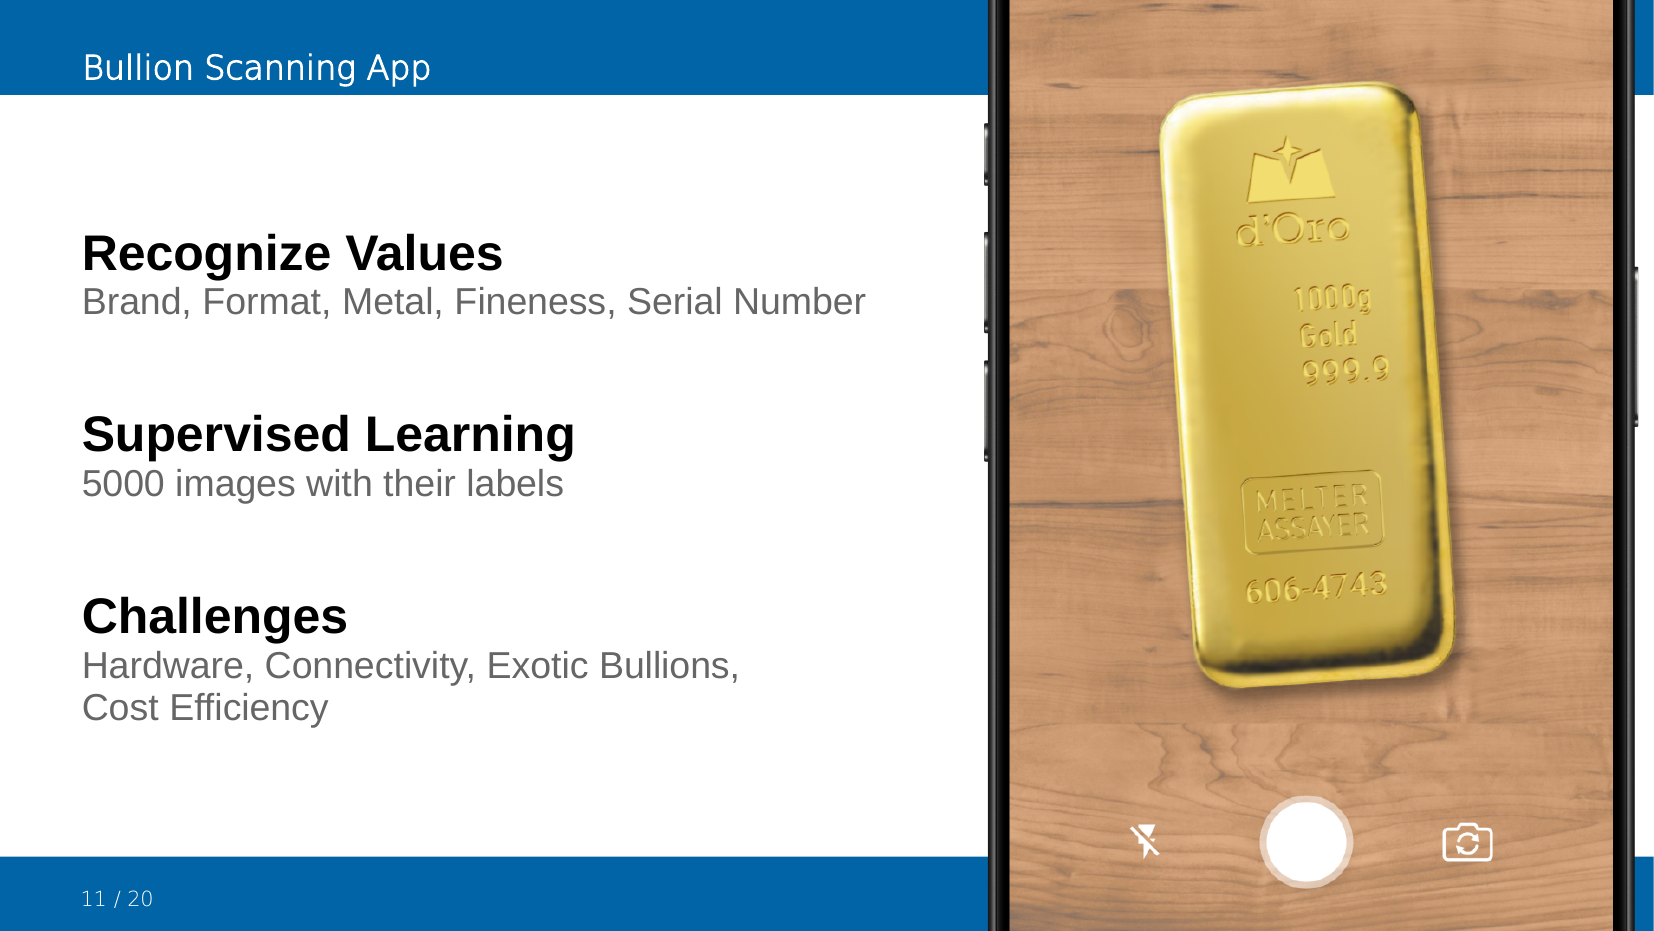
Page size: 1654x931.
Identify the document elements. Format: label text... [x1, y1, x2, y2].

picture [973, 0, 1649, 931]
text_box Recognize Values Brand, Format, Metal, Fineness, Serial Number Supervised Learning 5000 images with their labels Challenges Hardware, Connectivity, Exotic Bullions, Cost Efficiency [81, 225, 937, 746]
title Bullion Scanning App [82, 48, 788, 88]
